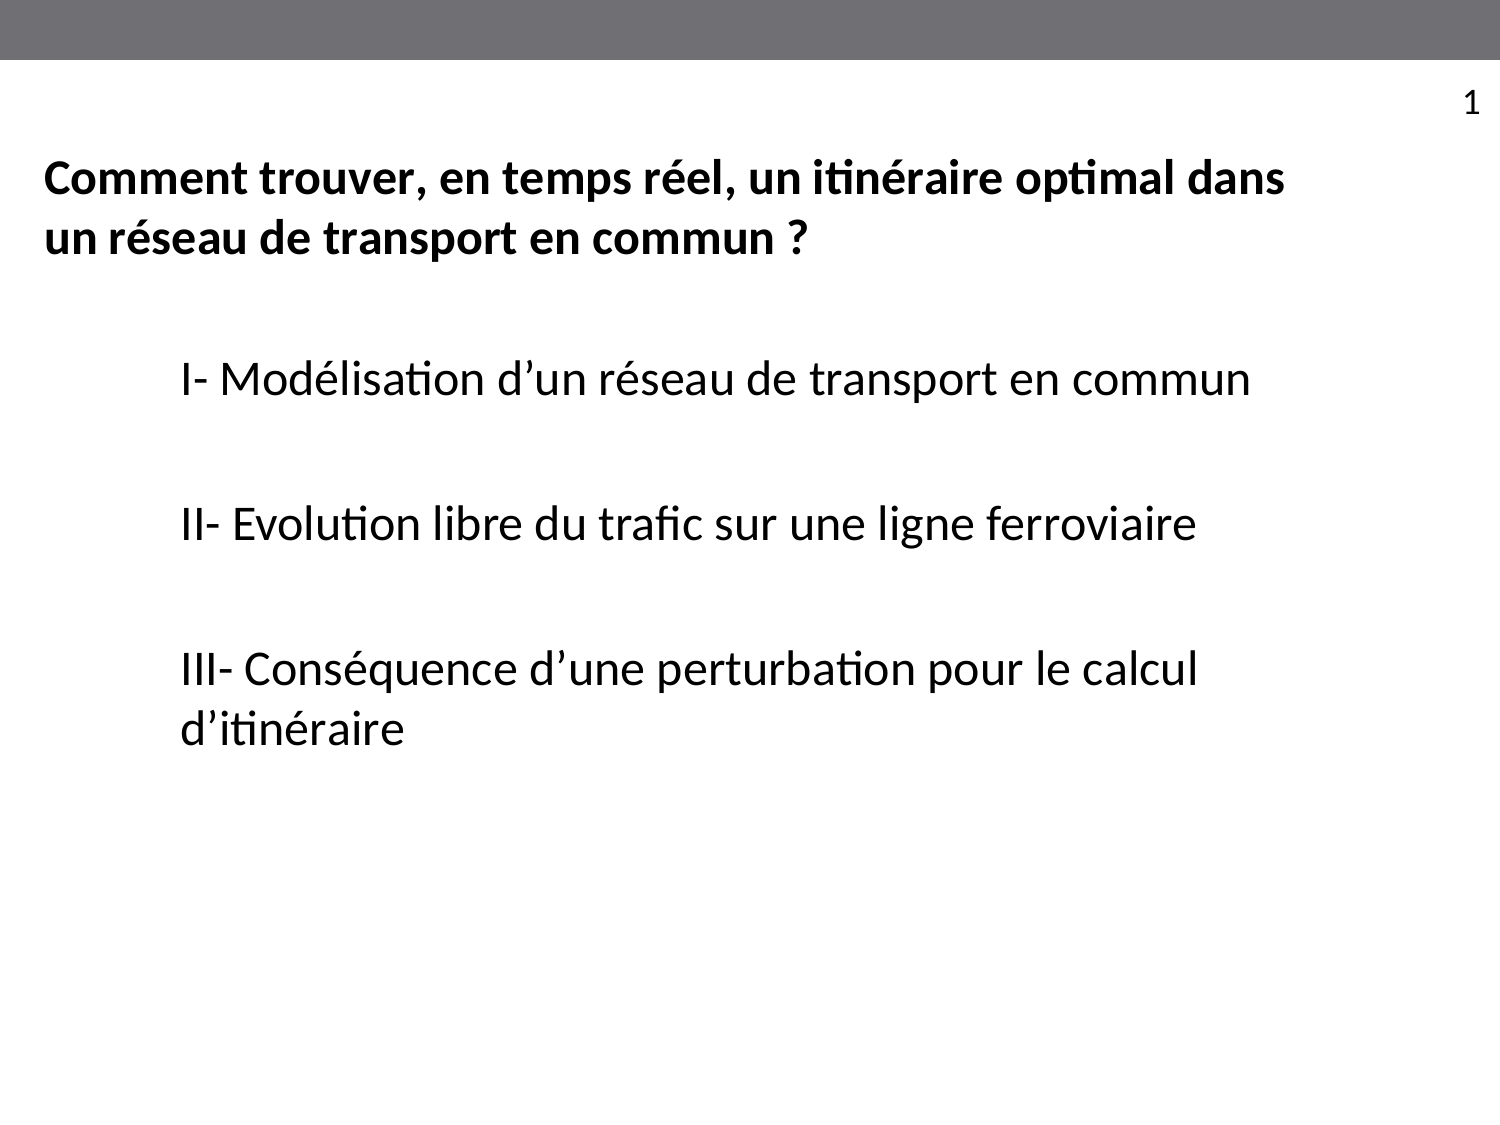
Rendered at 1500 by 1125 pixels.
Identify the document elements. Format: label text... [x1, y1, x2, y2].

text_box 1 [1446, 69, 1497, 131]
list I- Modélisation d’un réseau de transport en commun II- Evolution libre du trafic sur une ligne ferroviaire III- Conséquence d’une perturbation pour le calcul d’itinéraire [165, 338, 1347, 799]
text_box Comment trouver, en temps réel, un itinéraire optimal dans un réseau de transport en commun ? [29, 137, 1352, 272]
